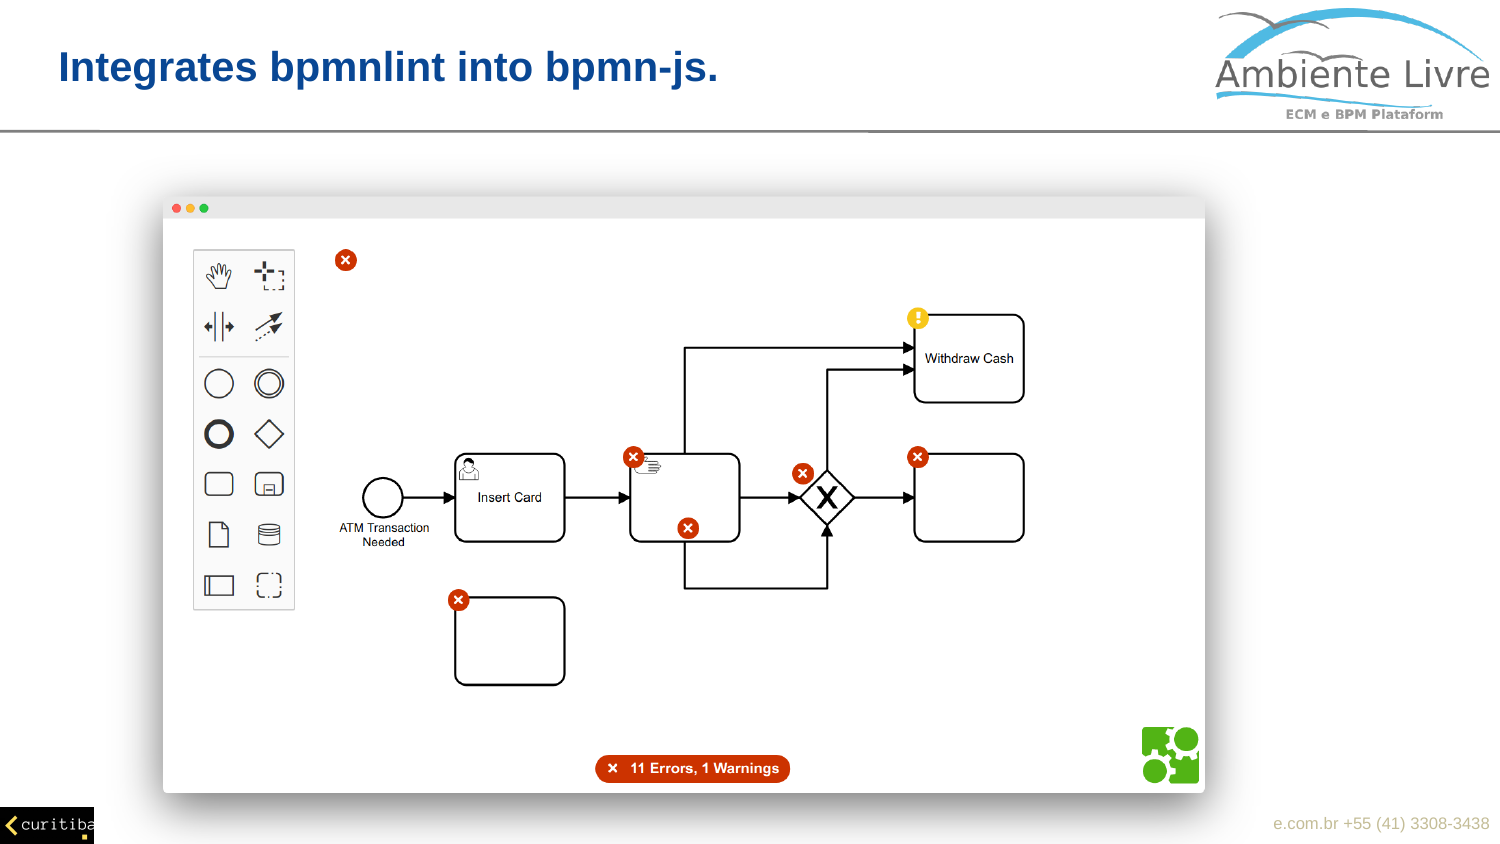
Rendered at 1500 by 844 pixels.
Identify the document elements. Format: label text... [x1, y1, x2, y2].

picture [0, 145, 1313, 844]
title Integrates bpmnlint into bpmn-js. [43, 8, 1127, 129]
picture [1215, 8, 1489, 119]
